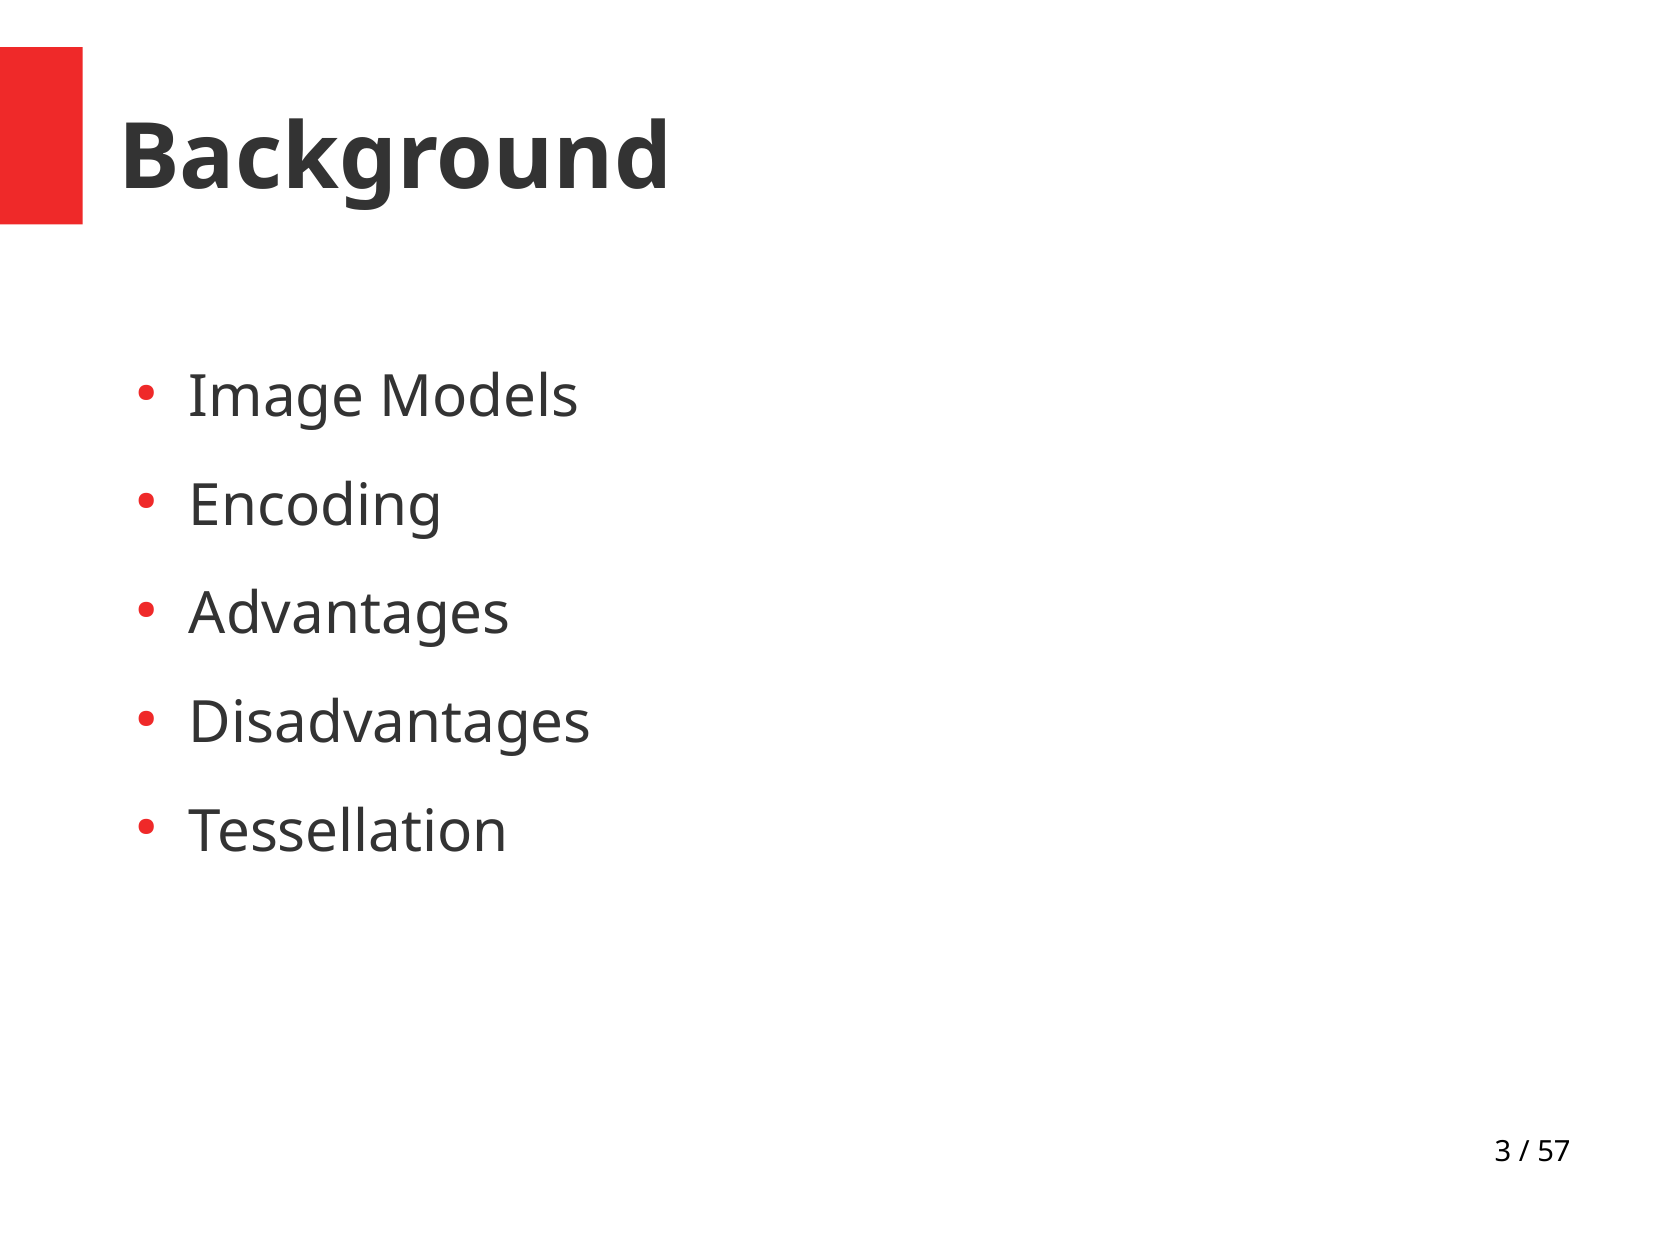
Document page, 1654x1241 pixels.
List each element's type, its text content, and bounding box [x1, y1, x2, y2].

title Background [118, 49, 1571, 257]
list Image Models Encoding Advantages Disadvantages Tessellation [118, 354, 1536, 1074]
